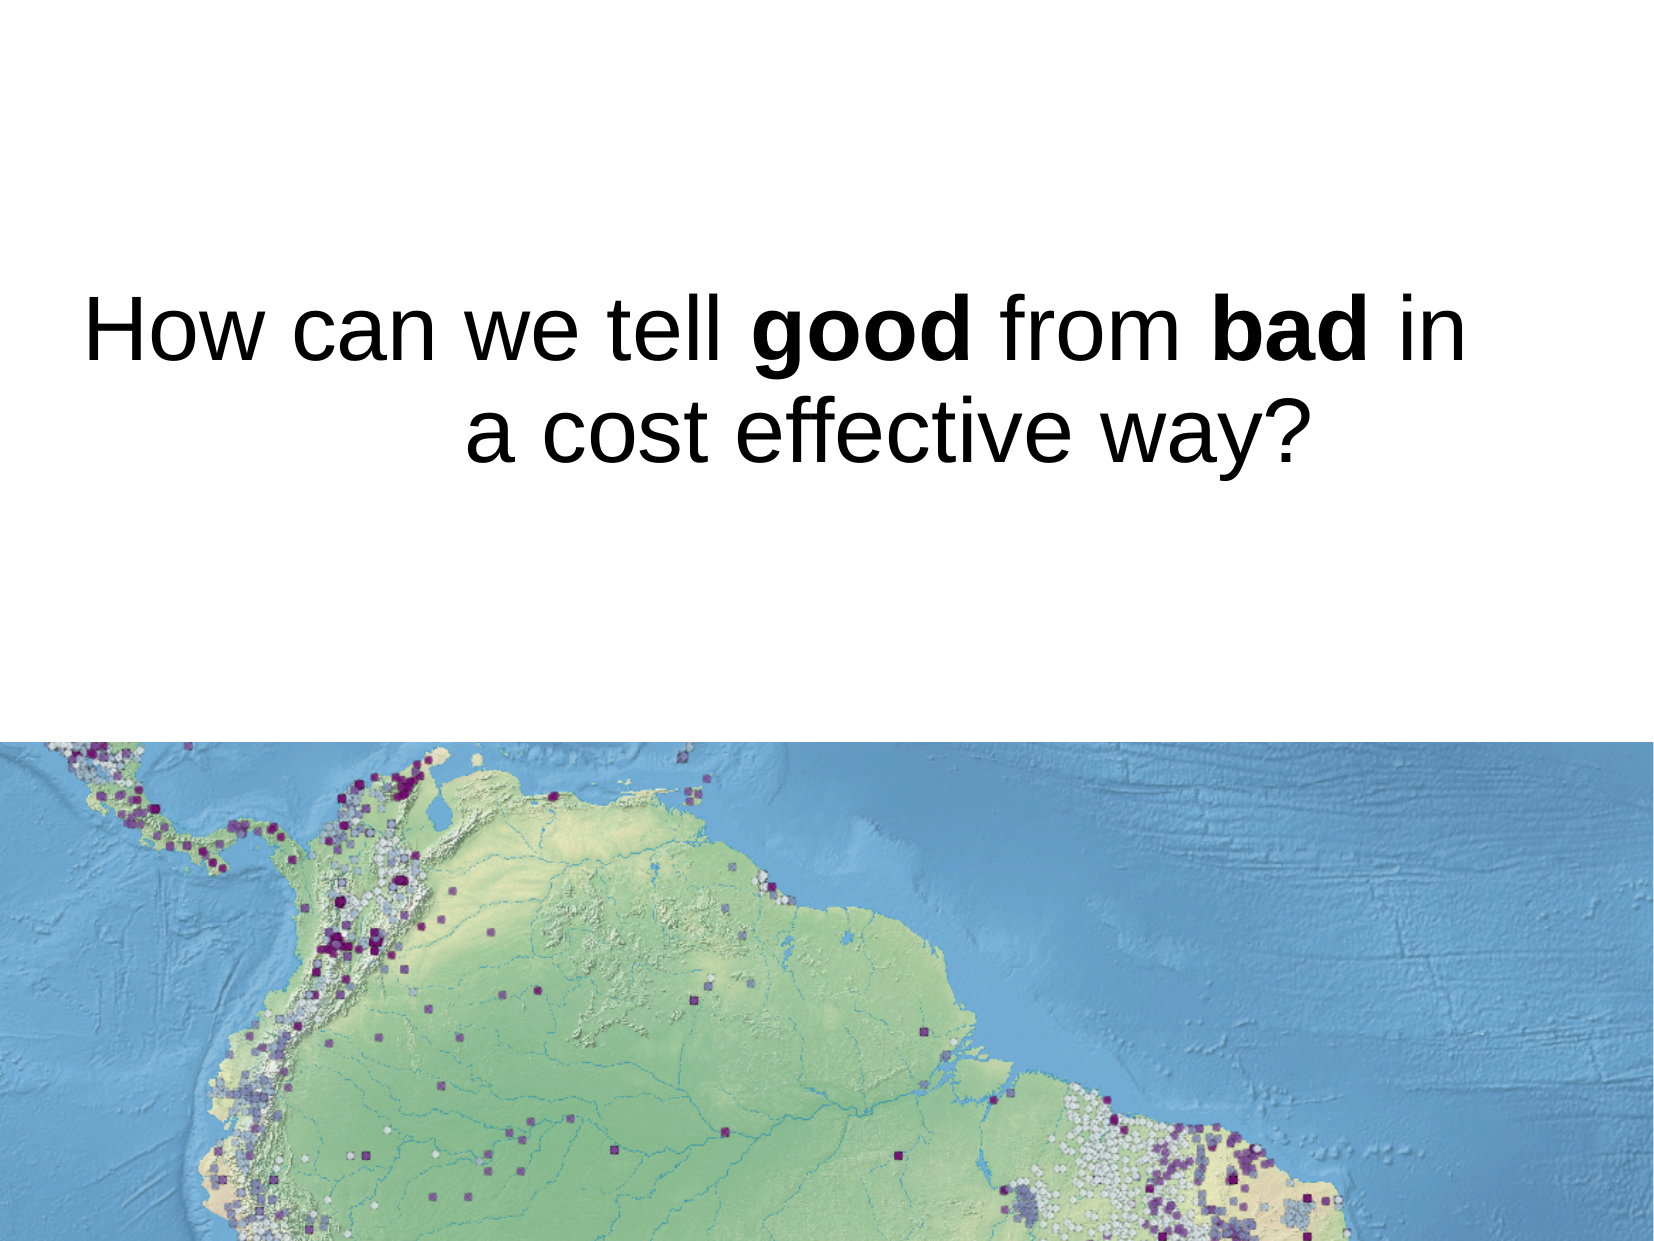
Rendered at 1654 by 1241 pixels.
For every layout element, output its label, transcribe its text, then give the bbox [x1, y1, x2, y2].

picture [0, 742, 1654, 1241]
text_box How can we tell good from bad in a cost effective way? [67, 269, 1654, 513]
